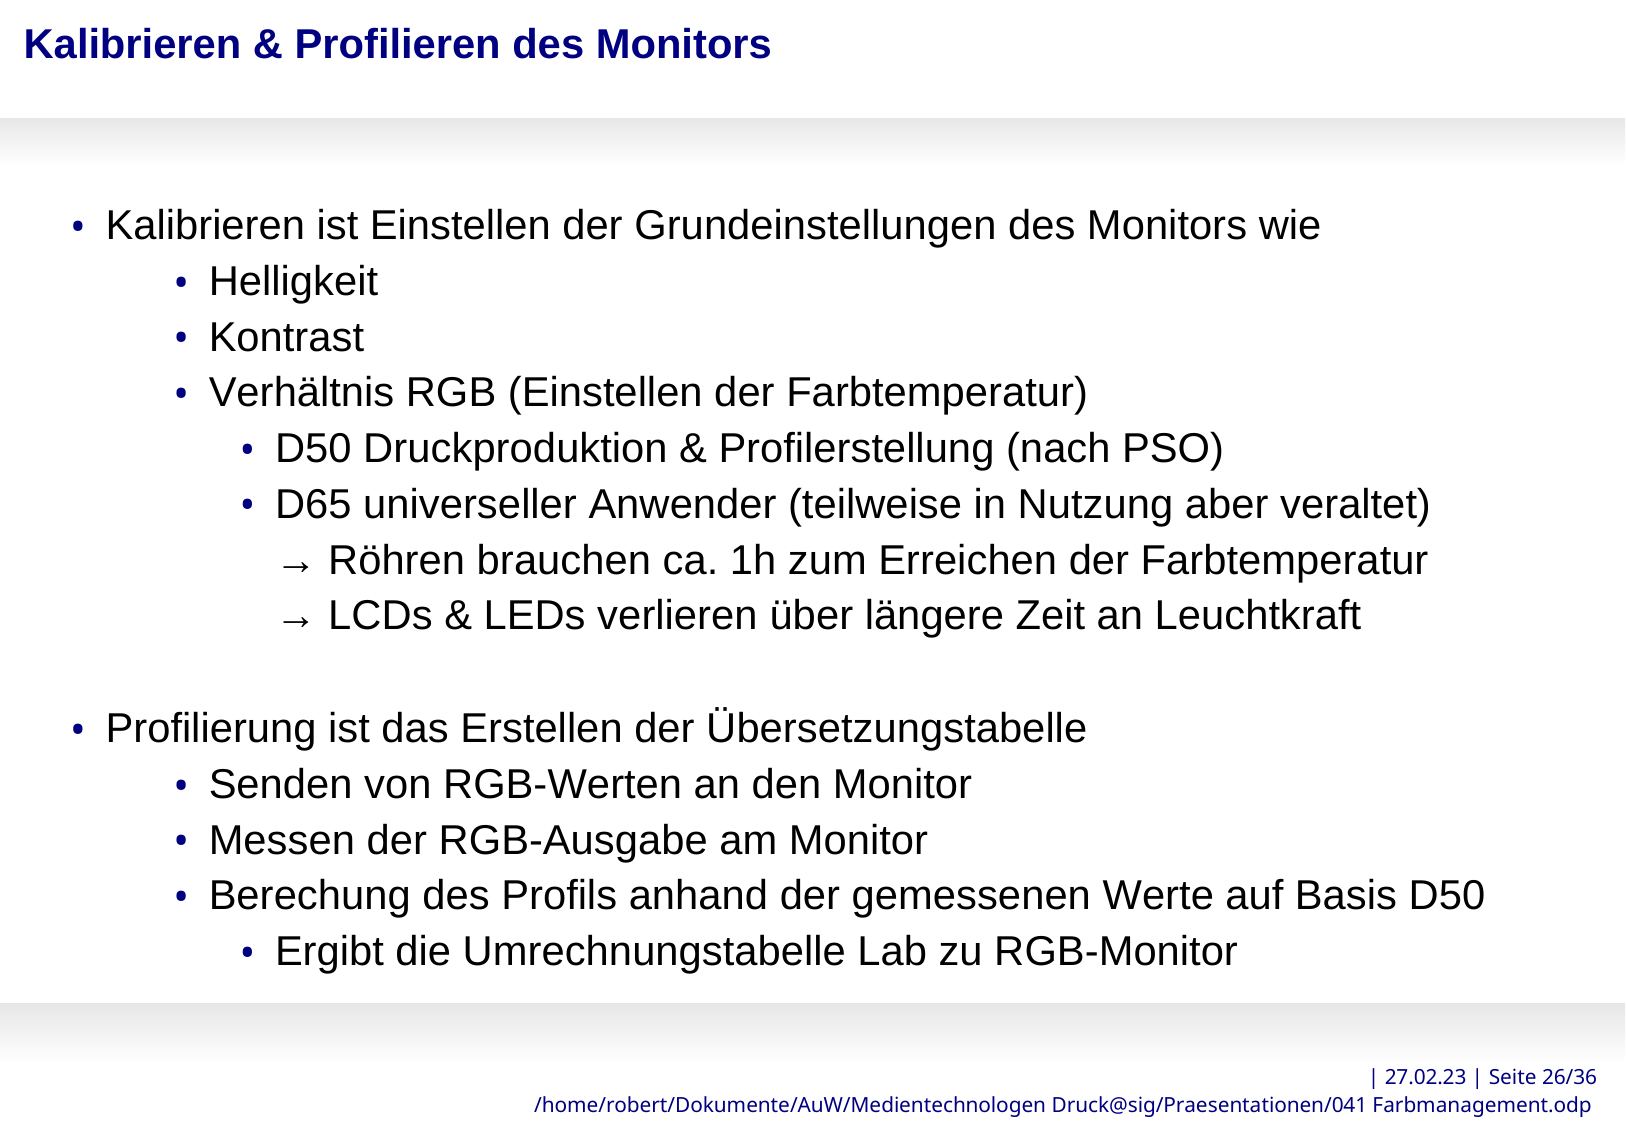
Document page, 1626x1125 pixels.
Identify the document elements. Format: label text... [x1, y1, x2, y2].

list Kalibrieren ist Einstellen der Grundeinstellungen des Monitors wie Helligkeit Kontrast Verhältnis RGB (Einstellen der Farbtemperatur) D50 Druckproduktion & Profilerstellung (nach PSO) D65 universeller Anwender (teilweise in Nutzung aber veraltet) → Röhren brauchen ca. 1h zum Erreichen der Farbtemperatur → LCDs & LEDs verlieren über längere Zeit an Leuchtkraft Profilierung ist das Erstellen der Übersetzungstabelle Senden von RGB-Werten an den Monitor Messen der RGB-Ausgabe am Monitor Berechung des Profils anhand der gemessenen Werte auf Basis D50 Ergibt die Umrechnungstabelle Lab zu RGB-Monitor [23, 135, 1588, 968]
title Kalibrieren & Profilieren des Monitors [23, 11, 1600, 130]
